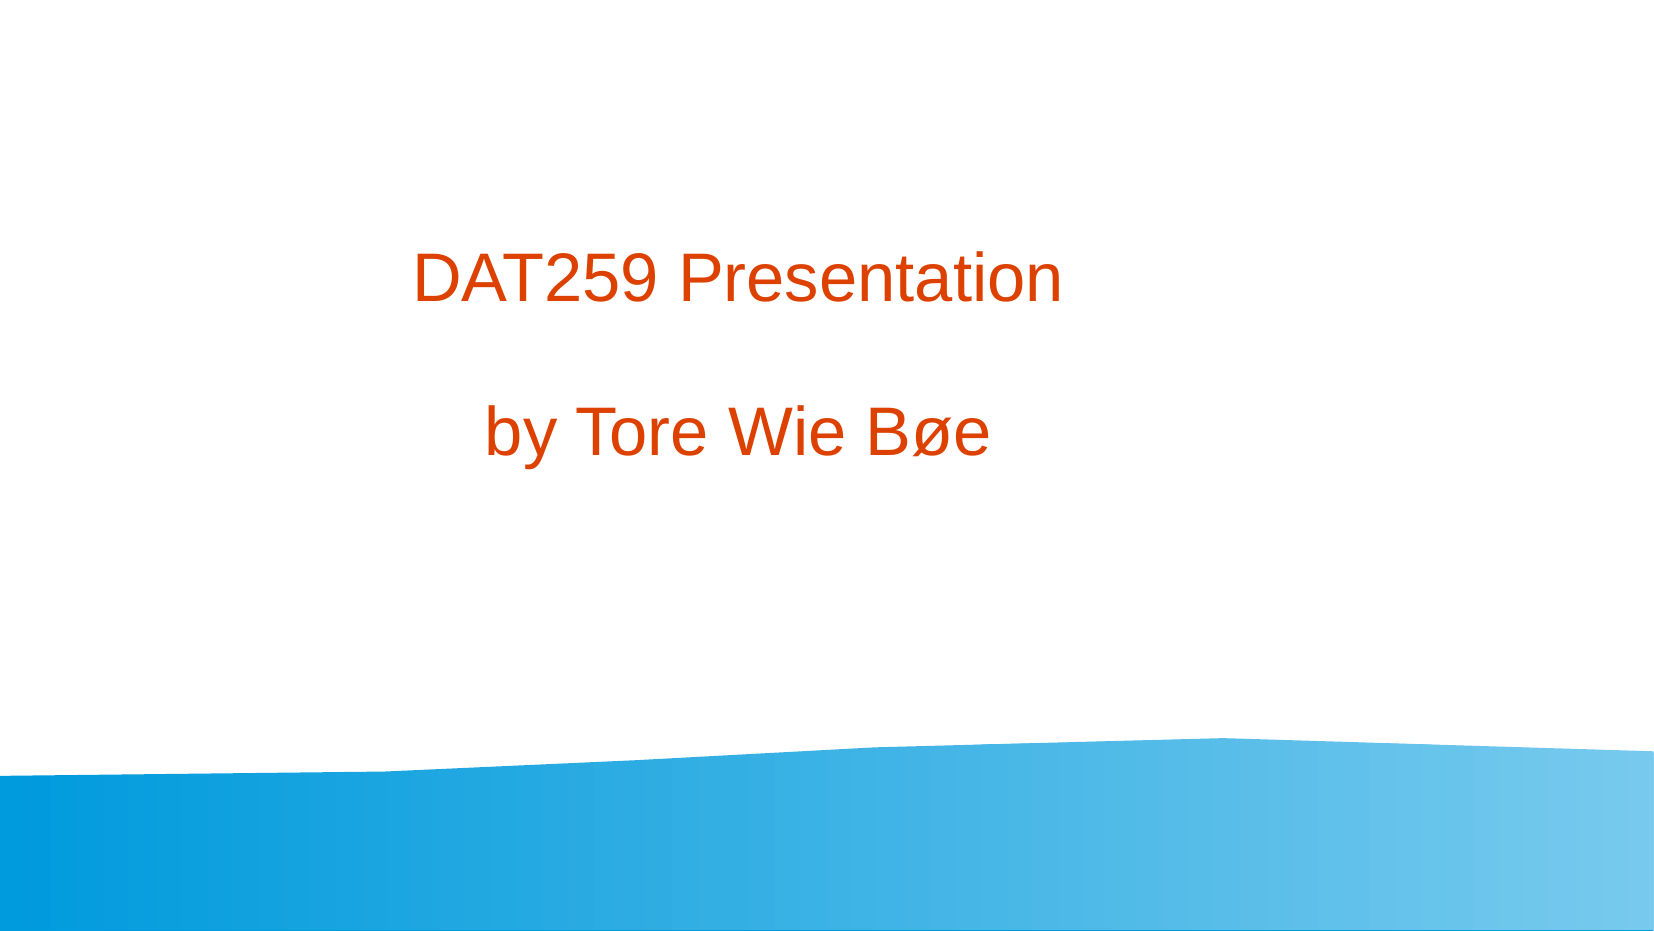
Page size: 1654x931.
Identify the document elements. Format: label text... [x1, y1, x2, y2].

title DAT259 Presentation by Tore Wie Bøe [0, 239, 1477, 470]
